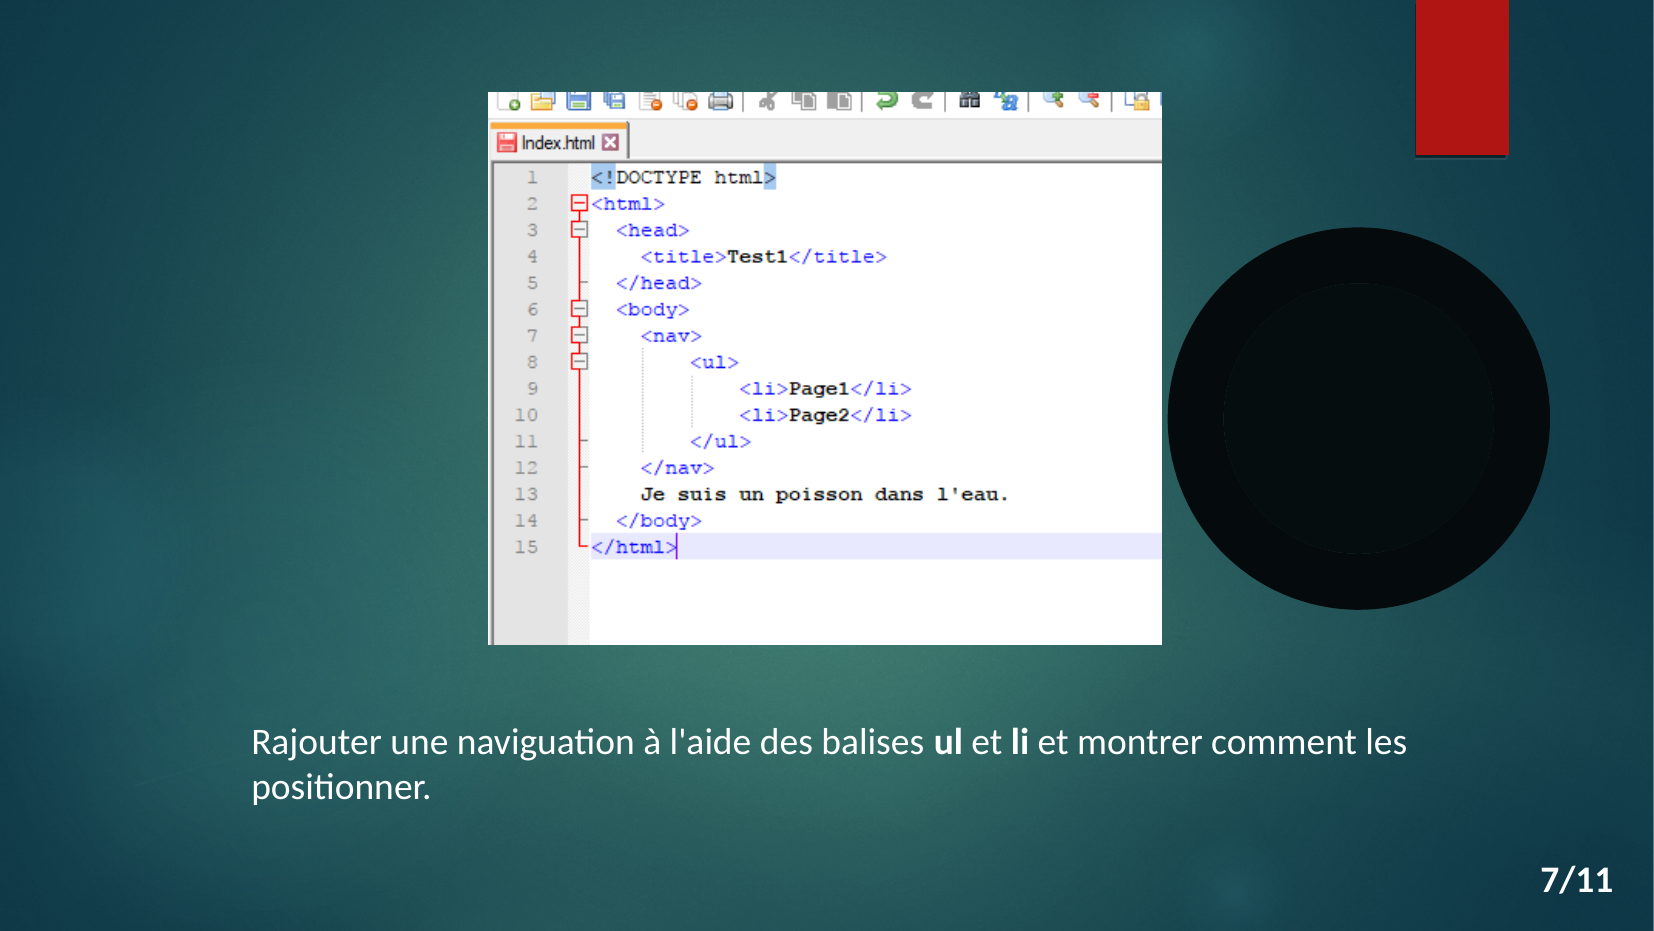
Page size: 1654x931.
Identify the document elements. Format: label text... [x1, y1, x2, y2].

picture [488, 92, 1162, 645]
text_box Rajouter une naviguation à l'aide des balises ul et li et montrer comment les positionner. [236, 709, 1506, 816]
text_box 7/11 [1525, 847, 1654, 909]
